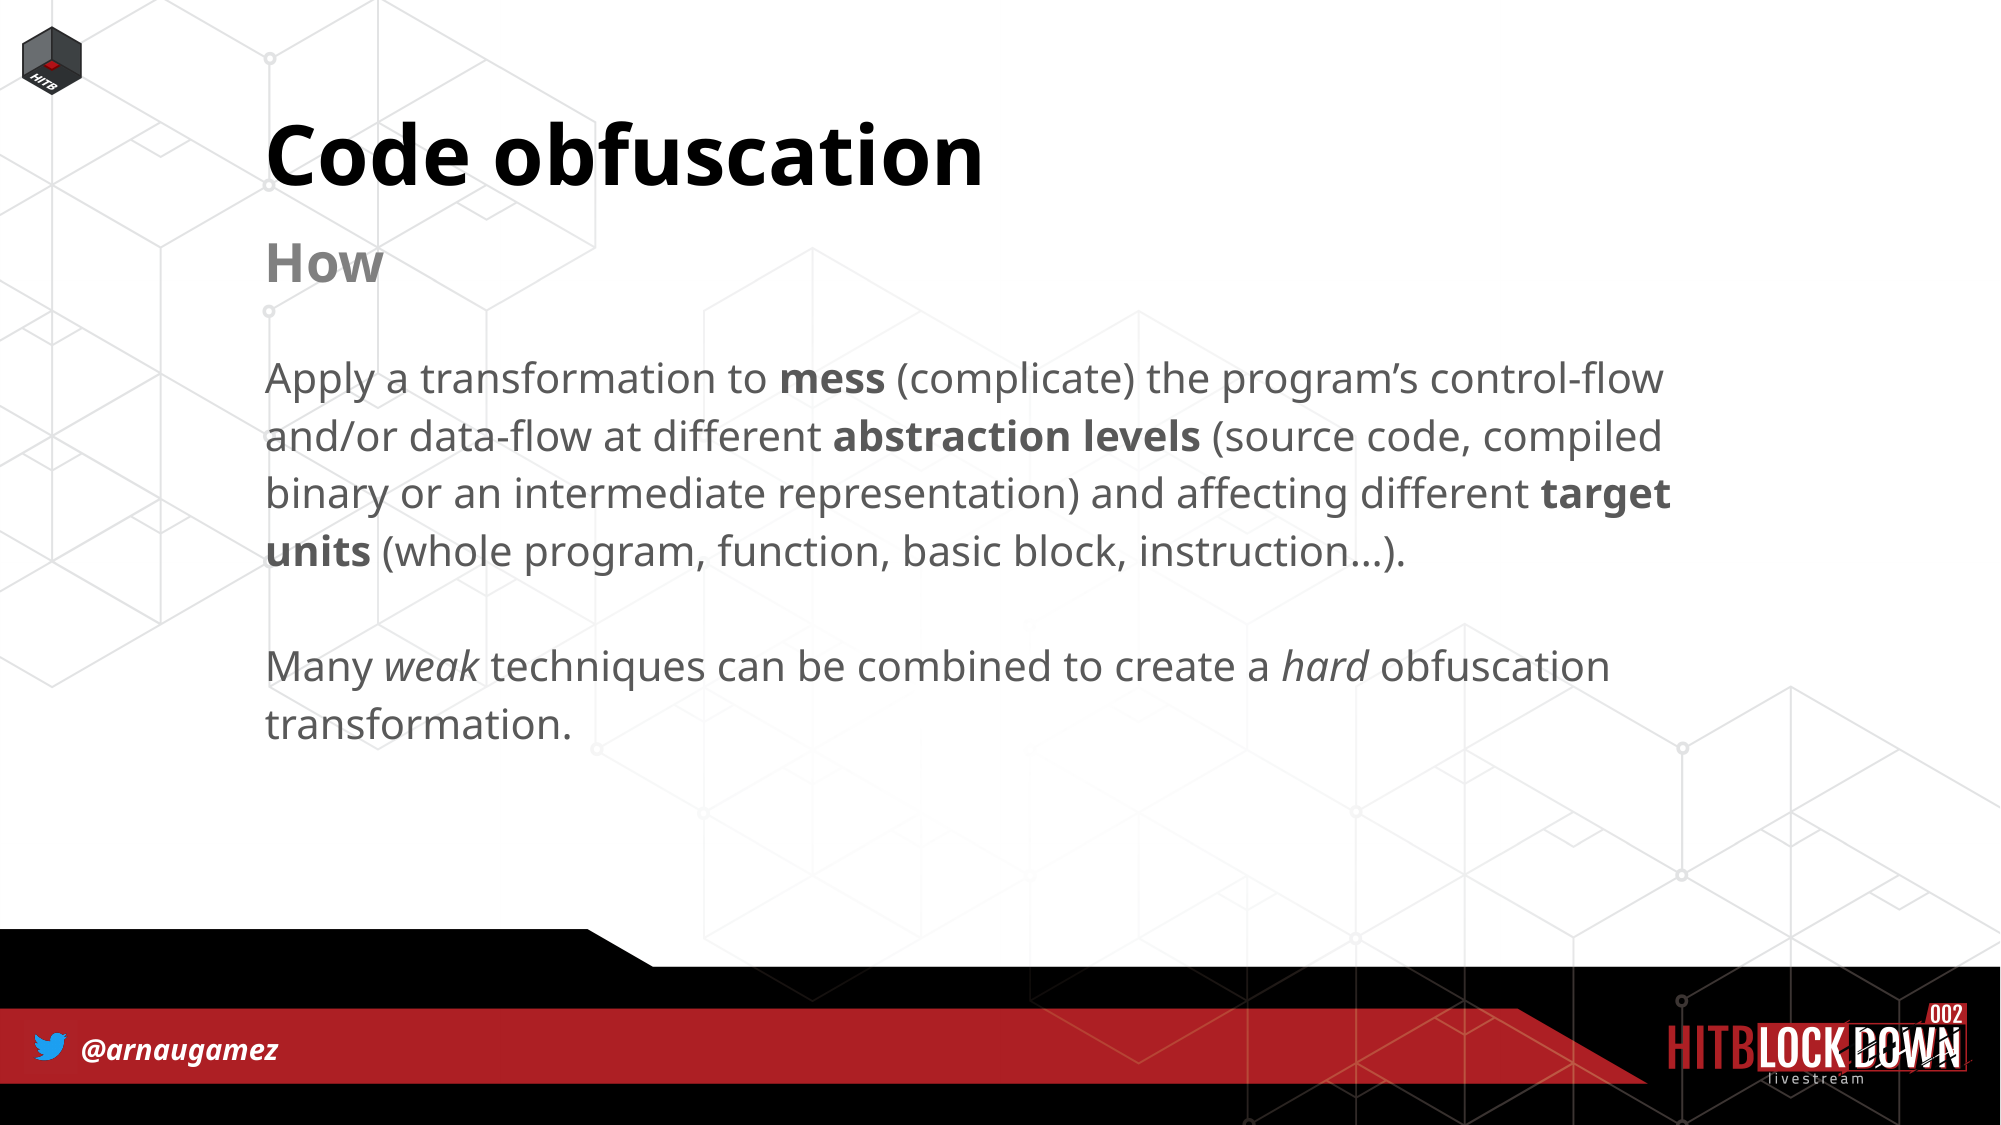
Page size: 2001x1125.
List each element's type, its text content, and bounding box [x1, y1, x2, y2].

title Code obfuscation [249, 108, 1750, 210]
text_box Apply a transformation to mess (complicate) the program’s control-flow and/or data-flow at different abstraction levels (source code, compiled binary or an intermediate representation) and affecting different target units (whole program, function, basic block, instruction…). Many weak techniques can be combined to create a hard obfuscation transformation. [250, 336, 1750, 826]
text_box How [249, 227, 1790, 322]
picture [0, 0, 2001, 1125]
